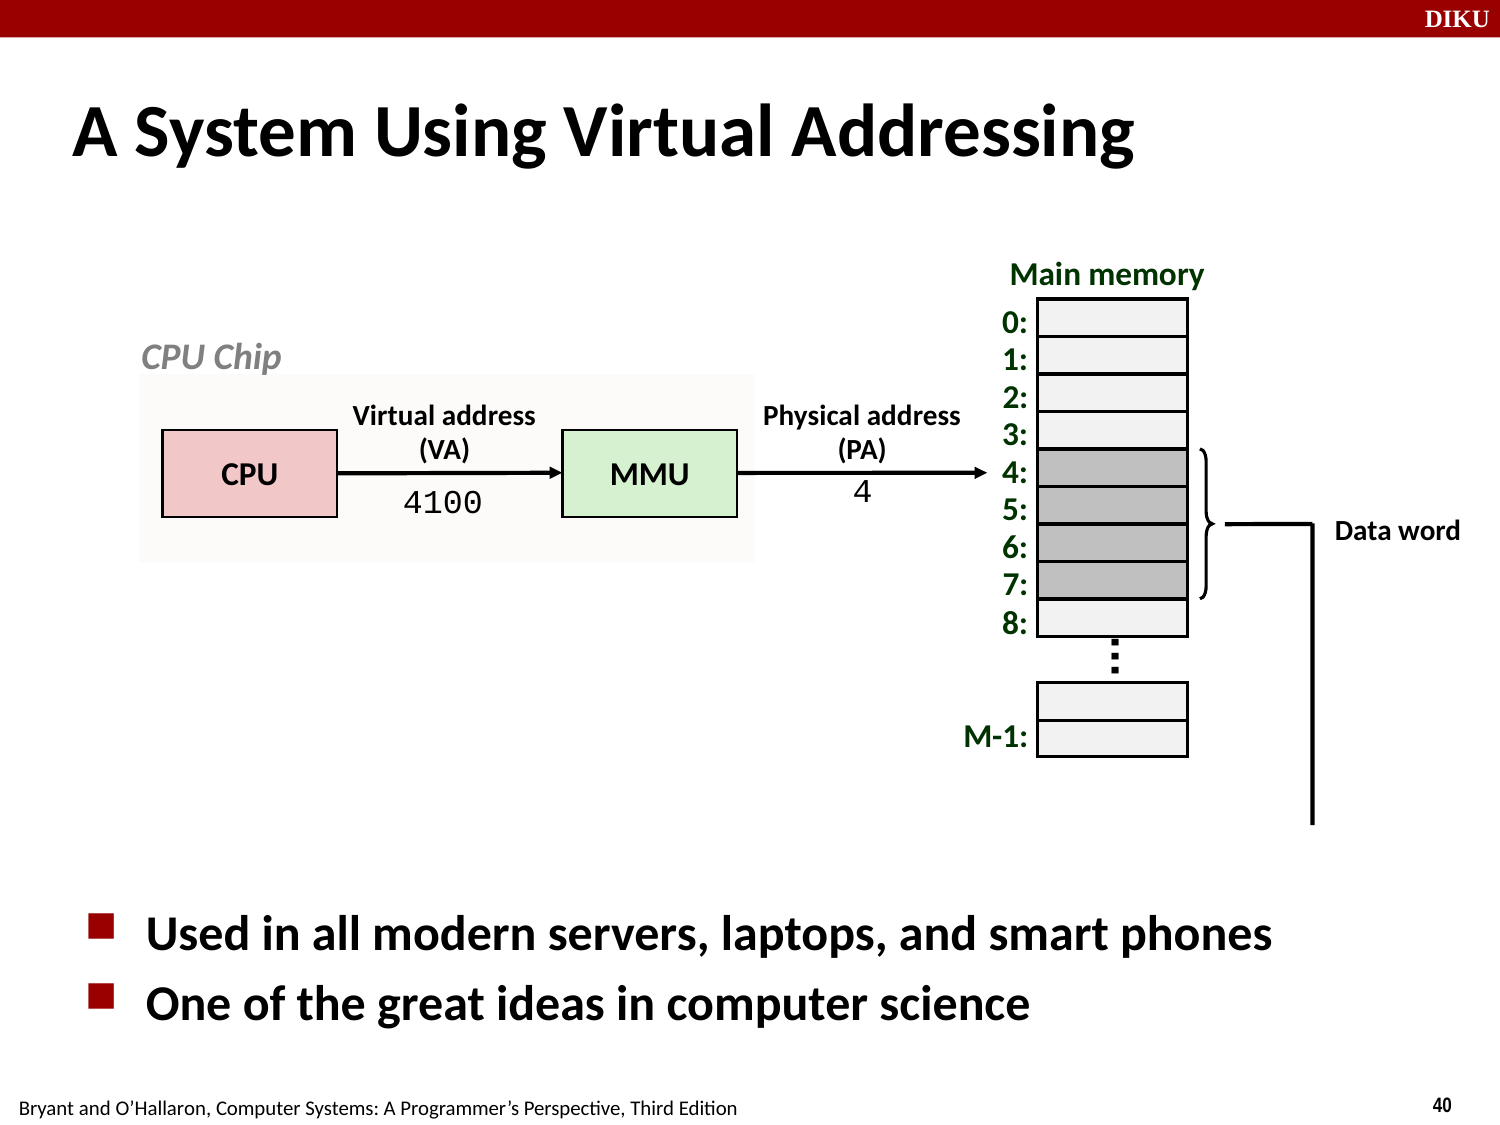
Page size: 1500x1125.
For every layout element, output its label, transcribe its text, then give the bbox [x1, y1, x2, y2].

text_box 4: [987, 448, 1044, 485]
text_box 4100 [388, 472, 498, 528]
text_box ... [1049, 637, 1200, 675]
text_box M-1: [948, 711, 1044, 766]
text_box Physical address (PA) [748, 390, 976, 470]
text_box 2: [987, 373, 1037, 410]
text_box MMU [562, 429, 738, 518]
text_box Data word [1319, 504, 1477, 555]
text_box [1037, 298, 1188, 637]
text_box Used in all modern servers, laptops, and smart phones One of the great ideas in computer science [74, 892, 1438, 1100]
text_box 1: [987, 335, 1037, 373]
text_box 3: [987, 410, 1037, 448]
text_box Main memory [994, 249, 1220, 305]
text_box 8: [987, 599, 1044, 654]
text_box Virtual address (VA) [337, 390, 552, 475]
text_box CPU [162, 429, 338, 518]
text_box 4 [837, 461, 888, 517]
text_box 6: [987, 523, 1044, 560]
text_box A System Using Virtual Addressing [57, 62, 1488, 191]
text_box 7: [987, 560, 1044, 599]
text_box 5: [987, 485, 1044, 523]
text_box [1037, 682, 1188, 757]
text_box 0: [987, 298, 1037, 335]
text_box CPU Chip [126, 324, 297, 384]
text_box [139, 374, 755, 563]
